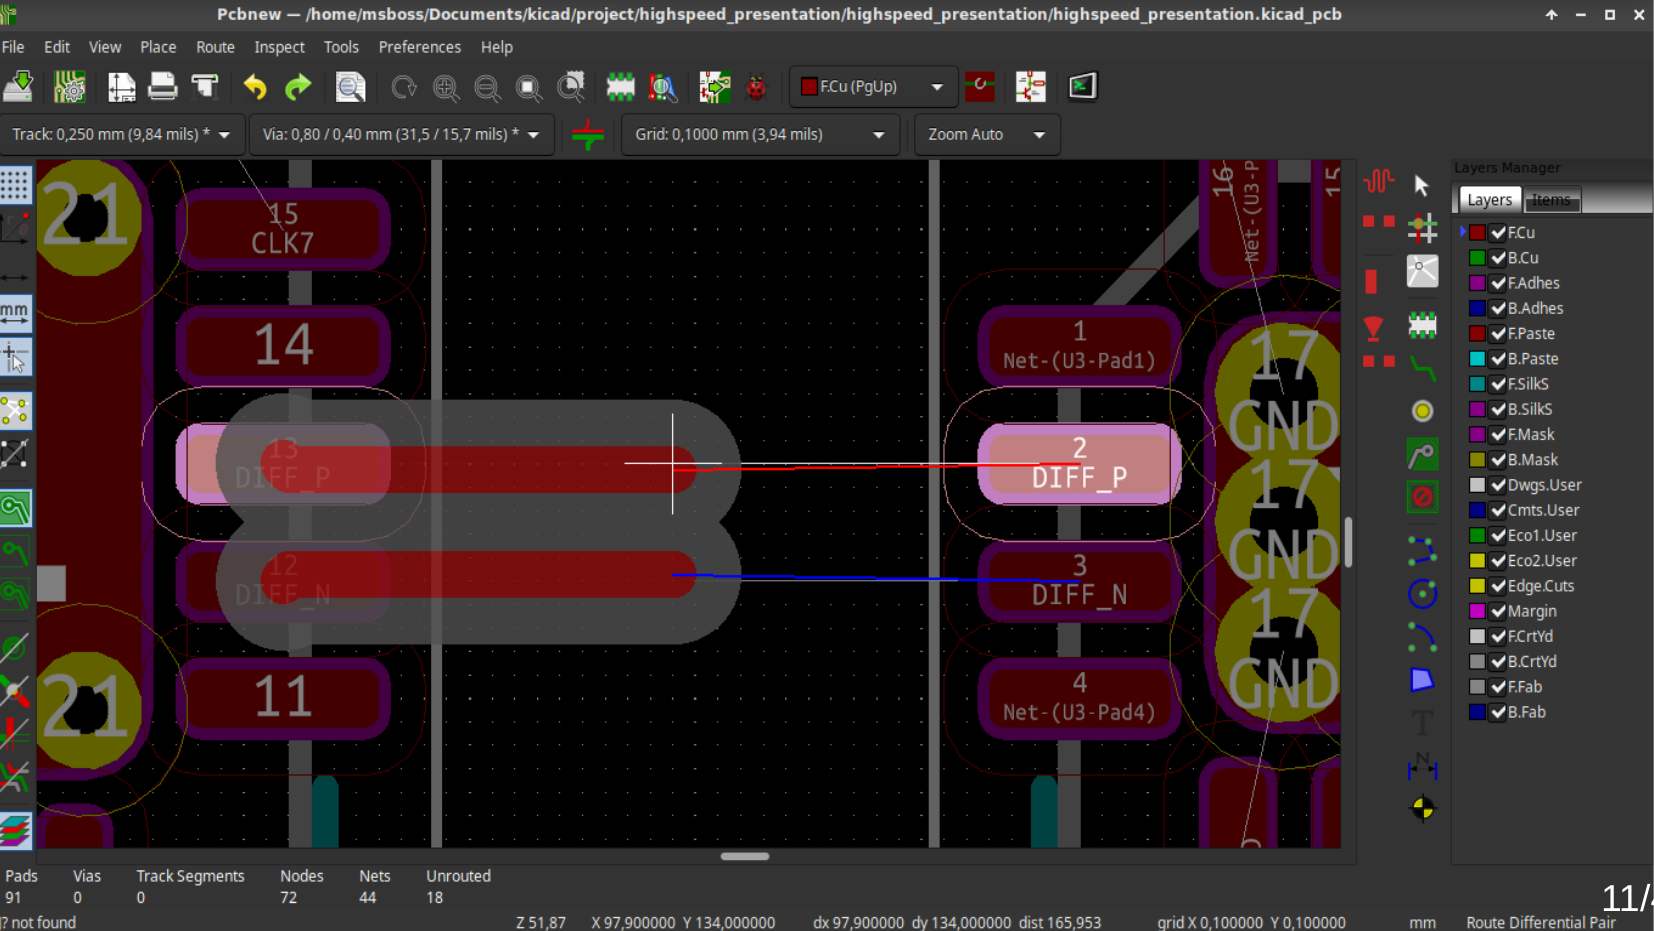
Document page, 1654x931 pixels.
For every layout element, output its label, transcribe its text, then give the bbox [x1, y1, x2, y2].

picture [0, 0, 1654, 931]
text_box 1/46 [1515, 870, 1649, 927]
